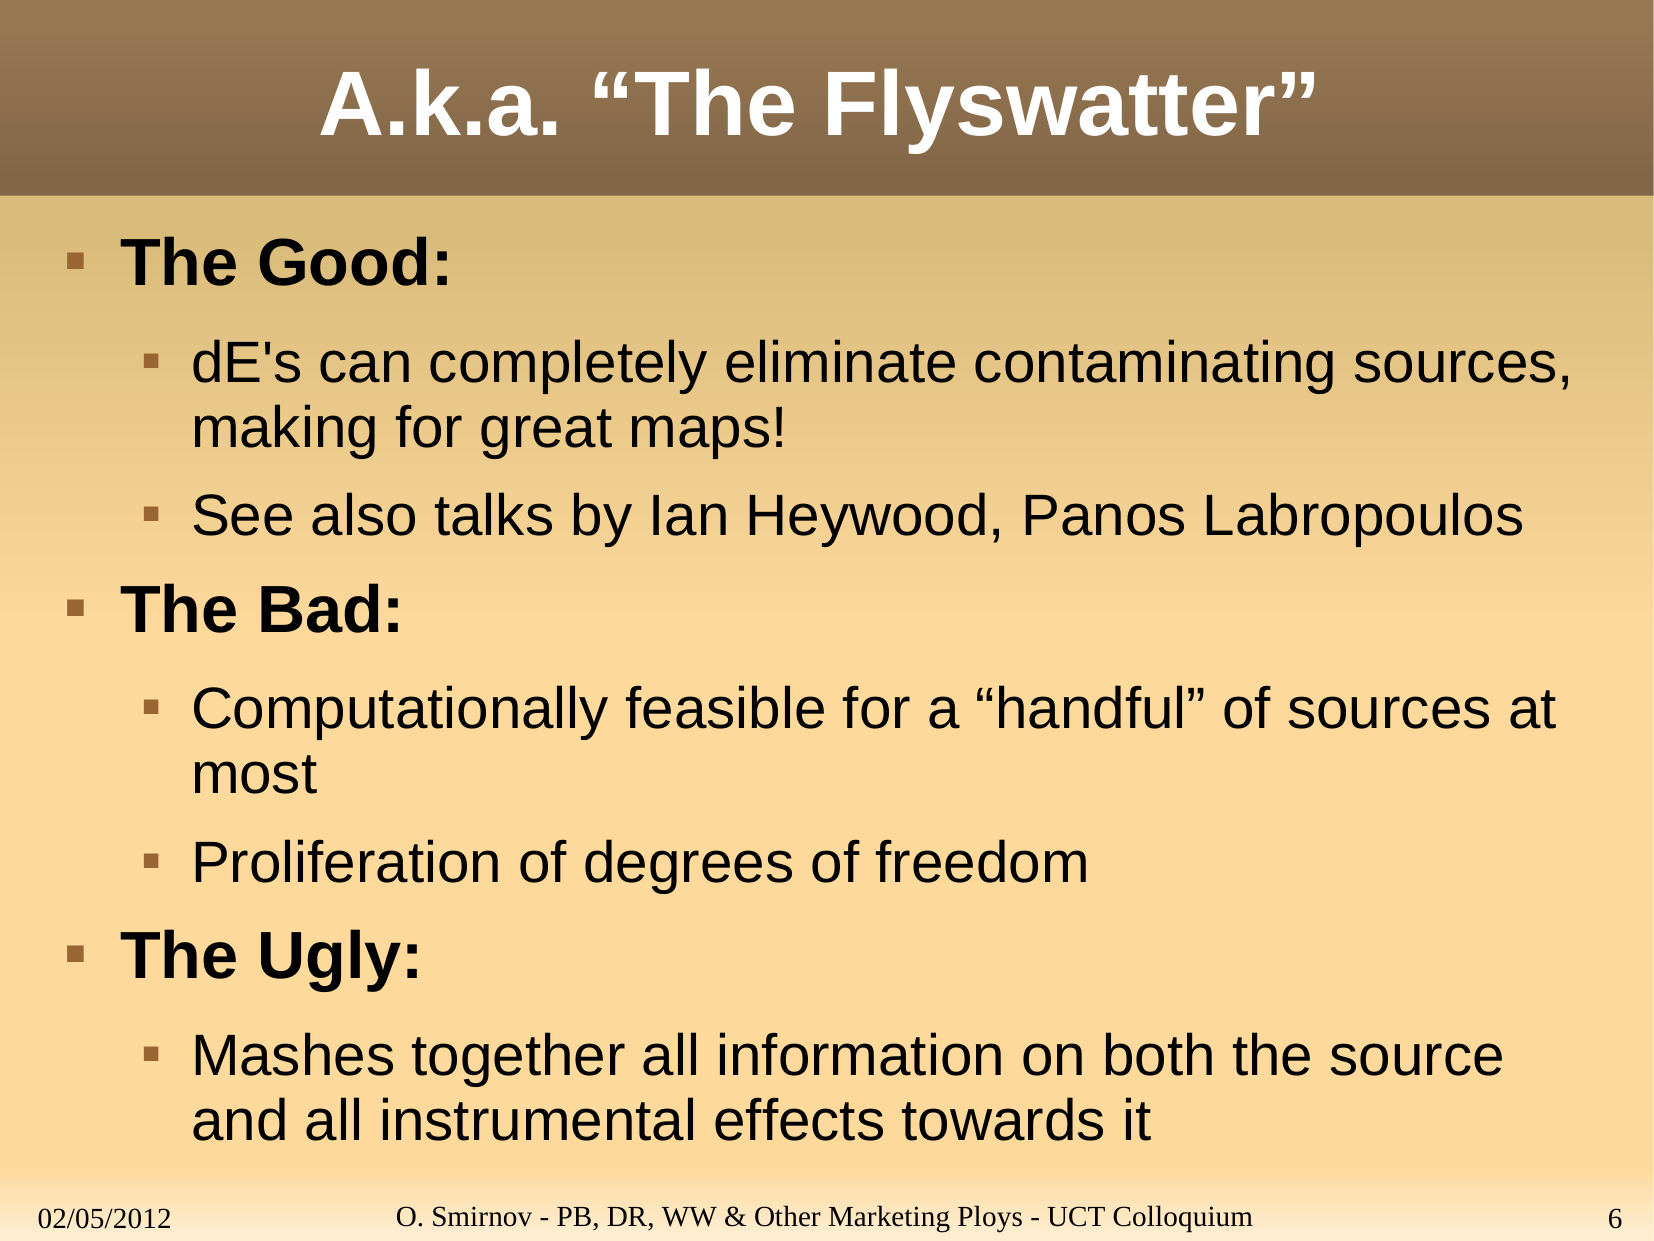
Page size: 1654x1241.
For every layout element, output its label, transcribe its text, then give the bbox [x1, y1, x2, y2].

picture [0, 0, 1654, 1241]
title A.k.a. “The Flyswatter” [76, 7, 1565, 200]
list The Good: dE's can completely eliminate contaminating sources, making for great maps! See also talks by Ian Heywood, Panos Labropoulos The Bad: Computationally feasible for a “handful” of sources at most Proliferation of degrees of freedom The Ugly: Mashes together all information on both the source and all instrumental effects towards it [49, 225, 1613, 1153]
